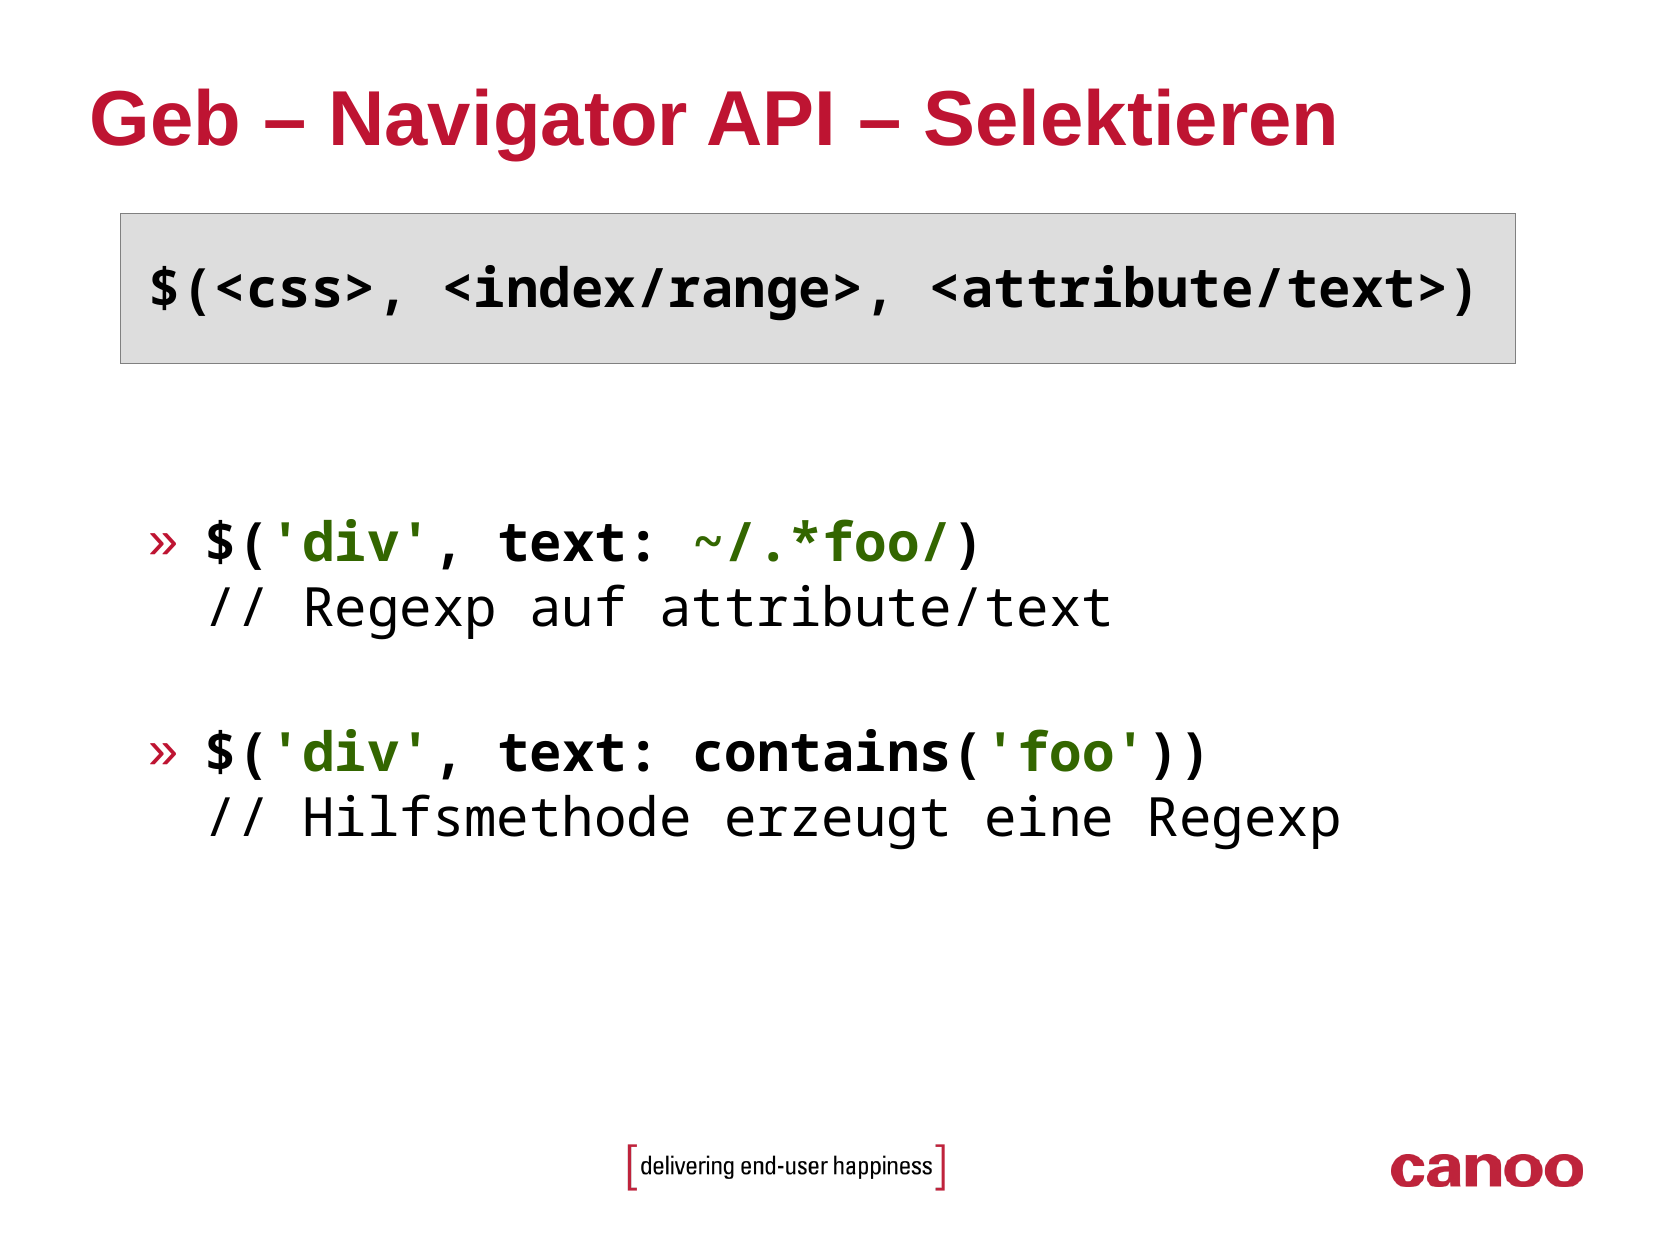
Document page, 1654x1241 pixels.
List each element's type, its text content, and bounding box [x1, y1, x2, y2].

title Geb – Navigator API – Selektieren [75, 60, 1591, 181]
list $(<css>, <index/range>, <attribute/text>) [134, 245, 1546, 376]
list $('div', text: ~/.*foo/) // Regexp auf attribute/text $('div', text: contains('foo')) // Hilfsmethode erzeugt eine Regexp [134, 499, 1546, 1081]
picture [621, 1140, 951, 1194]
picture [1391, 1154, 1583, 1187]
text_box [120, 213, 1516, 364]
